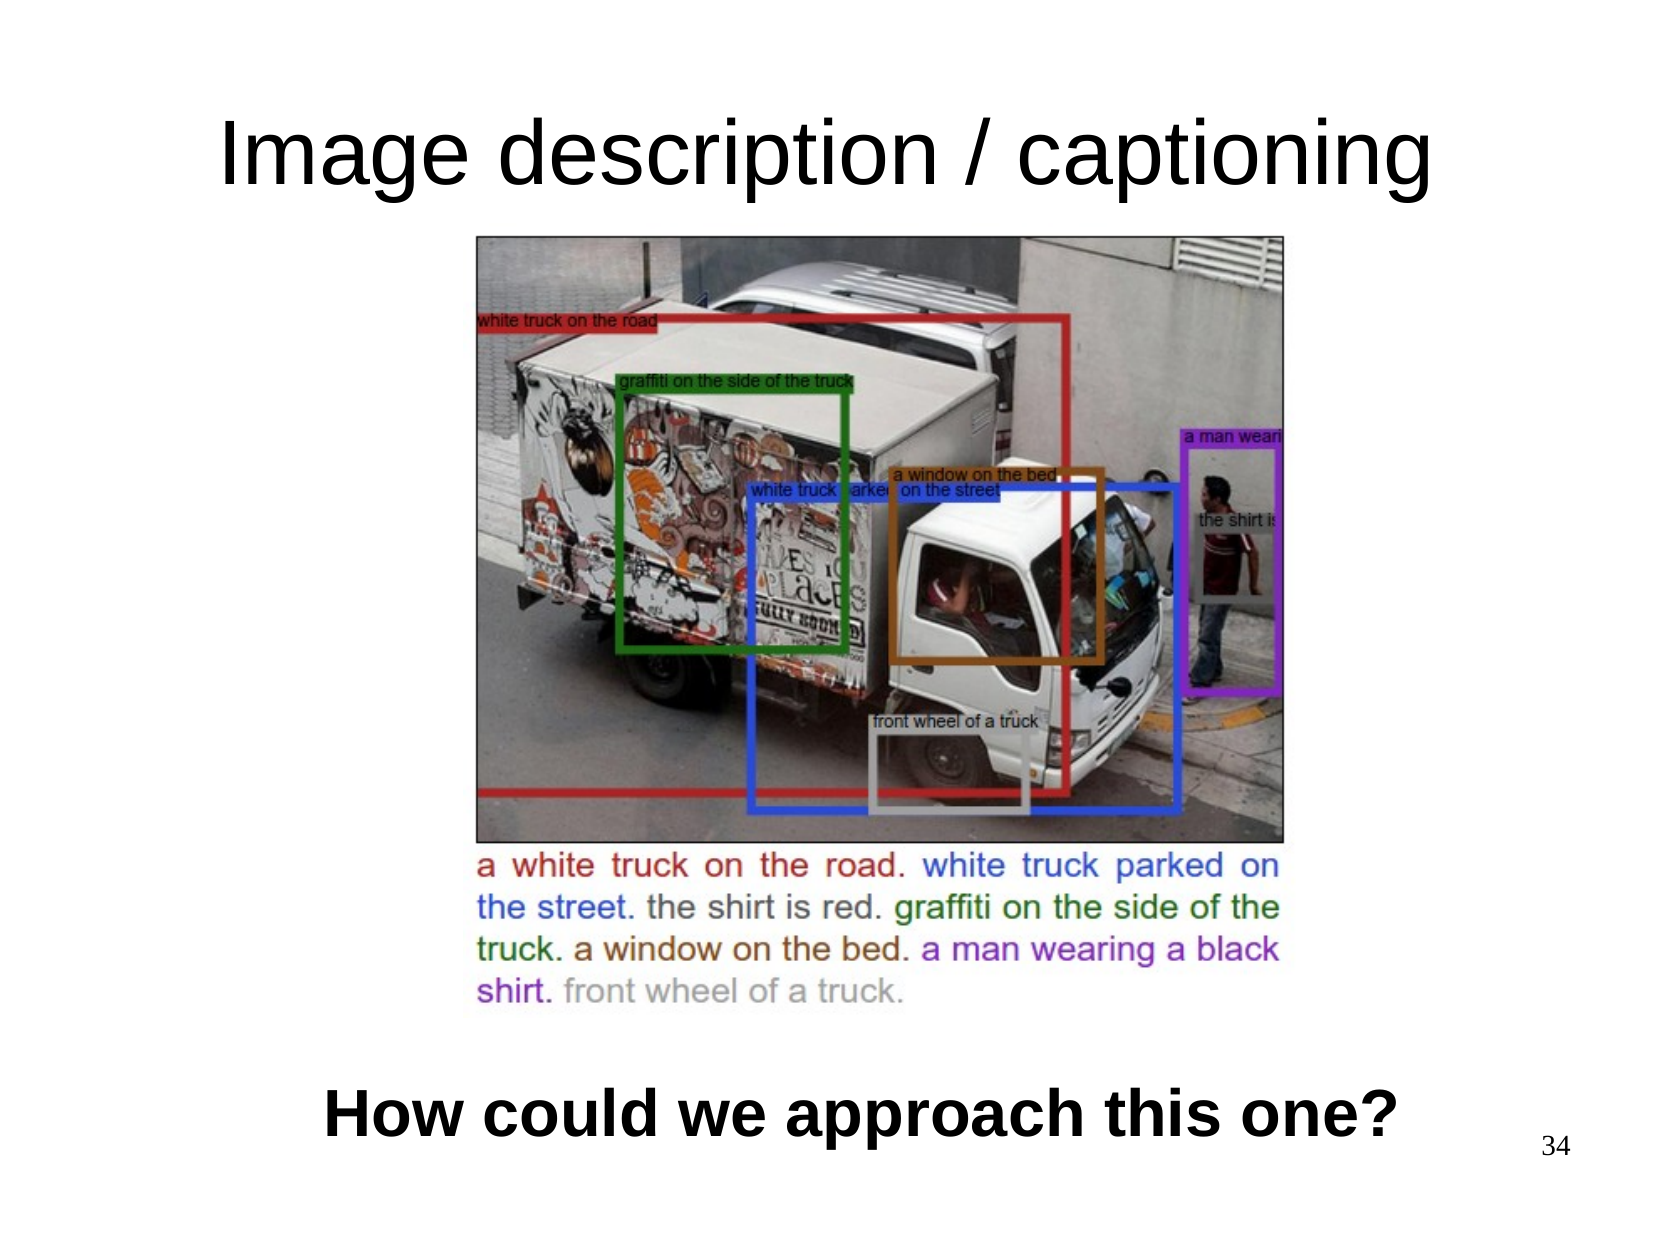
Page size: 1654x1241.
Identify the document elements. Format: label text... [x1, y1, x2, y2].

title Image description / captioning [82, 49, 1571, 257]
list How could we approach this one? [82, 1075, 1571, 1184]
picture [463, 223, 1296, 1018]
